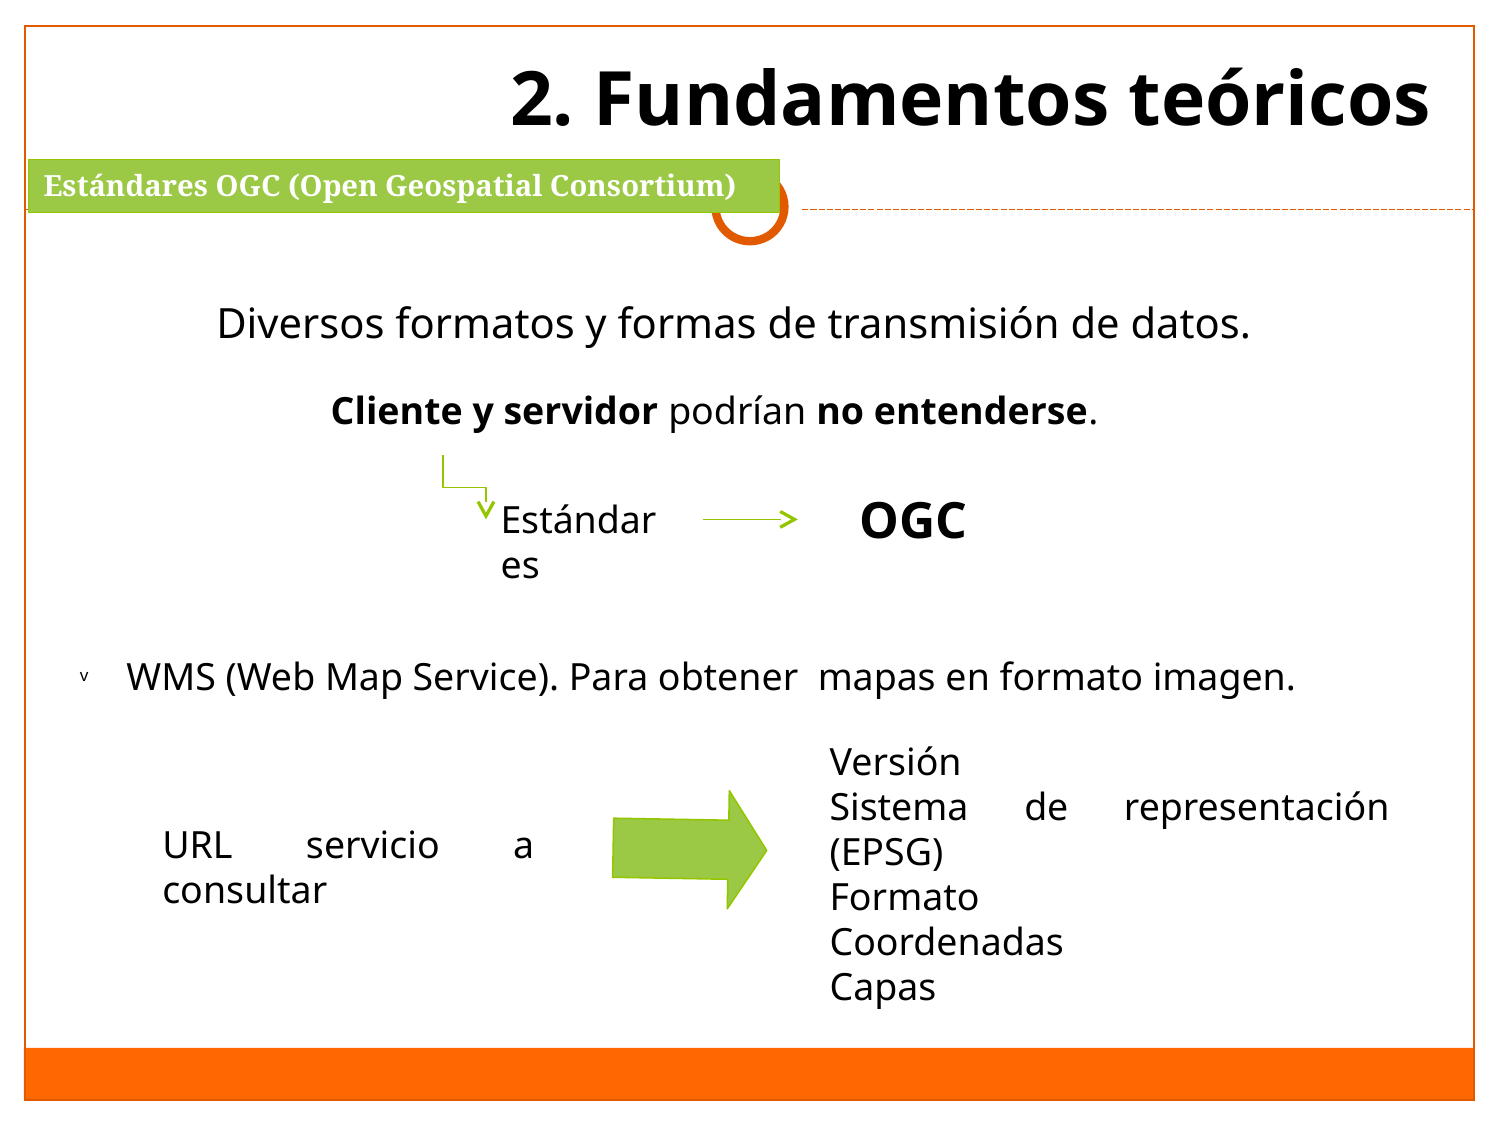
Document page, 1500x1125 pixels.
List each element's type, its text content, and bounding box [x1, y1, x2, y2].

text_box WMS (Web Map Service). Para obtener mapas en formato imagen. [64, 645, 1436, 750]
text_box URL servicio a consultar [147, 813, 550, 964]
text_box Diversos formatos y formas de transmisión de datos. [201, 289, 1376, 354]
text_box Cliente y servidor podrían no entenderse. [315, 379, 1282, 440]
text_box Versión Sistema de representación (EPSG) Formato Coordenadas Capas [814, 730, 1405, 1016]
text_box 2. Fundamentos teóricos [442, 42, 1447, 148]
text_box Estándares [485, 489, 691, 594]
text_box OGC [845, 481, 1023, 557]
text_box [612, 790, 767, 909]
text_box Estándares OGC (Open Geospatial Consortium) [28, 159, 780, 213]
